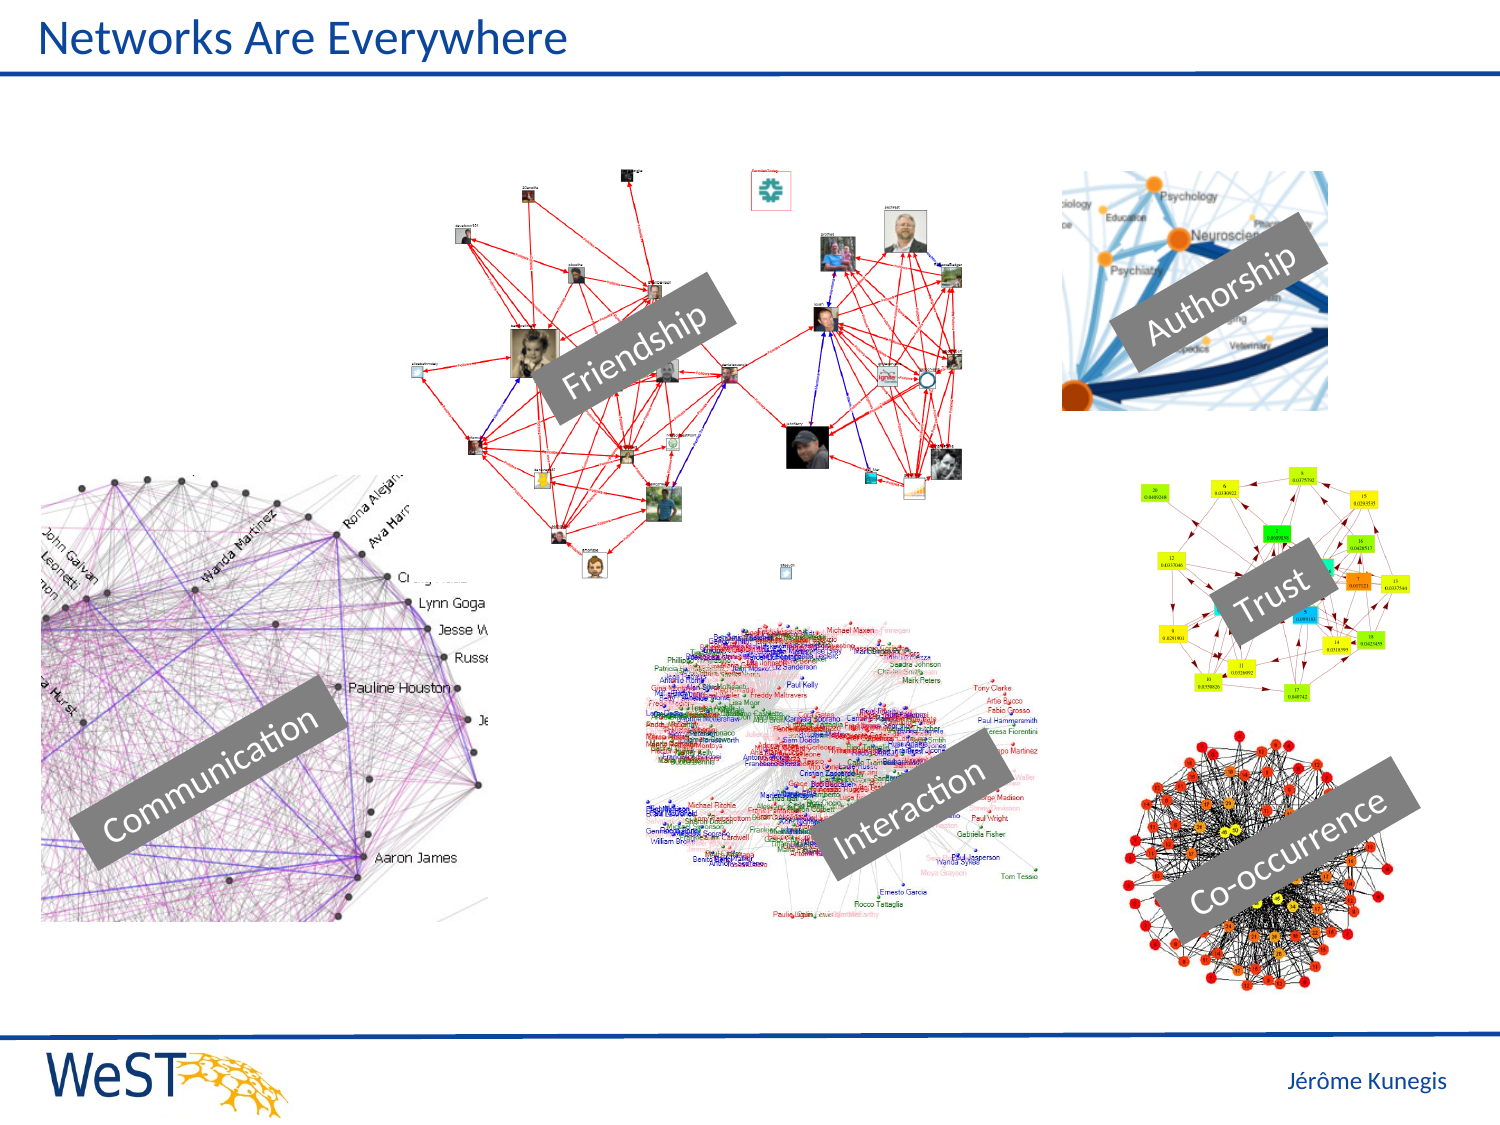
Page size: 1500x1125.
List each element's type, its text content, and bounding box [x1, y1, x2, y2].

text_box Interaction [807, 727, 1015, 882]
text_box Friendship [530, 271, 737, 426]
picture [41, 166, 964, 922]
picture [1125, 449, 1426, 720]
text_box Trust [1209, 537, 1339, 647]
text_box [643, 619, 1041, 920]
picture [1062, 171, 1328, 411]
text_box Networks Are Everywhere [22, 0, 1151, 86]
picture [41, 1046, 302, 1118]
picture [1093, 729, 1423, 999]
text_box Communication [68, 674, 349, 872]
text_box Co-occurrence [1152, 756, 1421, 946]
text_box Authorship [1108, 211, 1329, 373]
